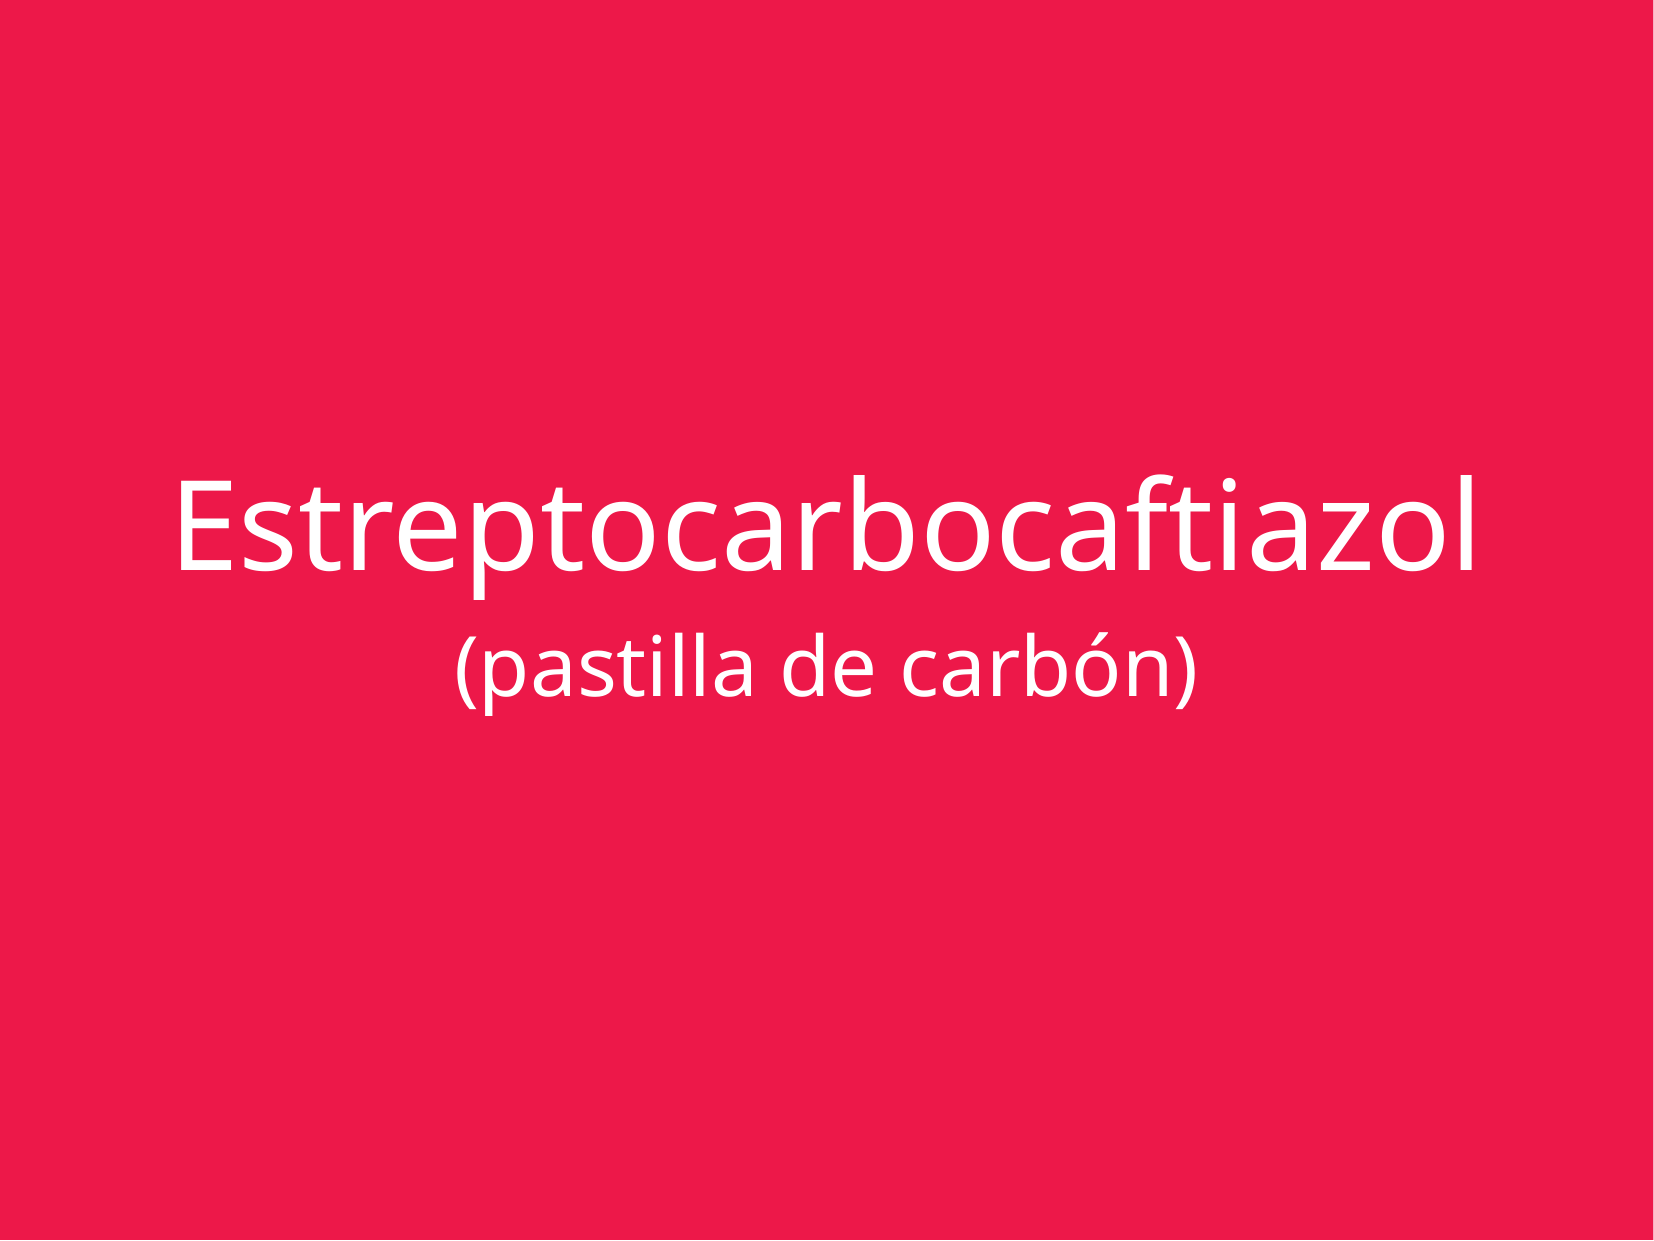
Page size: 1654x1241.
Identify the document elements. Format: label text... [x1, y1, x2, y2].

subtitle Estreptocarbocaftiazol (pastilla de carbón) [82, 56, 1571, 1102]
